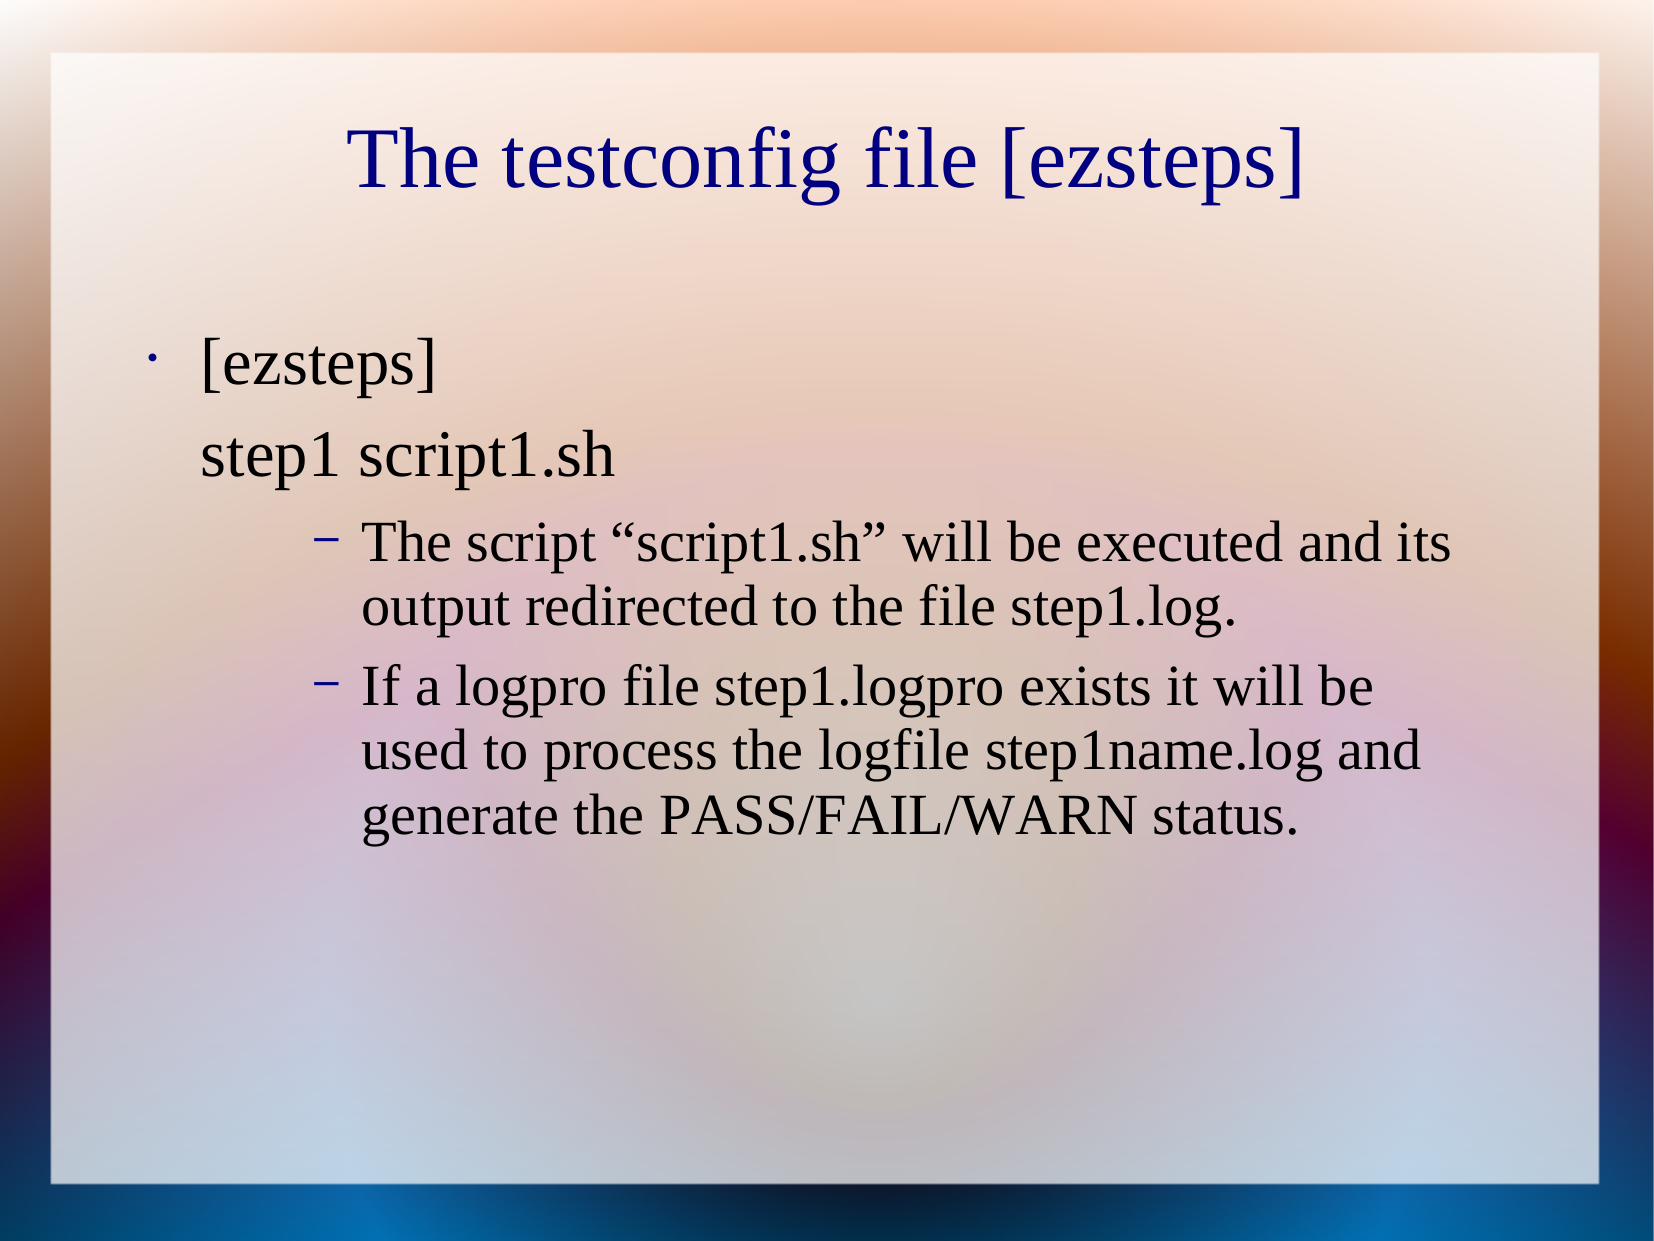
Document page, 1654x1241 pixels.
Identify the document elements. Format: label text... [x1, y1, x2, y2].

title The testconfig file [ezsteps] [82, 55, 1571, 263]
picture [0, 0, 1654, 1241]
list [ezsteps] step1 script1.sh The script “script1.sh” will be executed and its output redirected to the file step1.log. If a logpro file step1.logpro exists it will be used to process the logfile step1name.log and generate the PASS/FAIL/WARN status. [129, 324, 1489, 1045]
